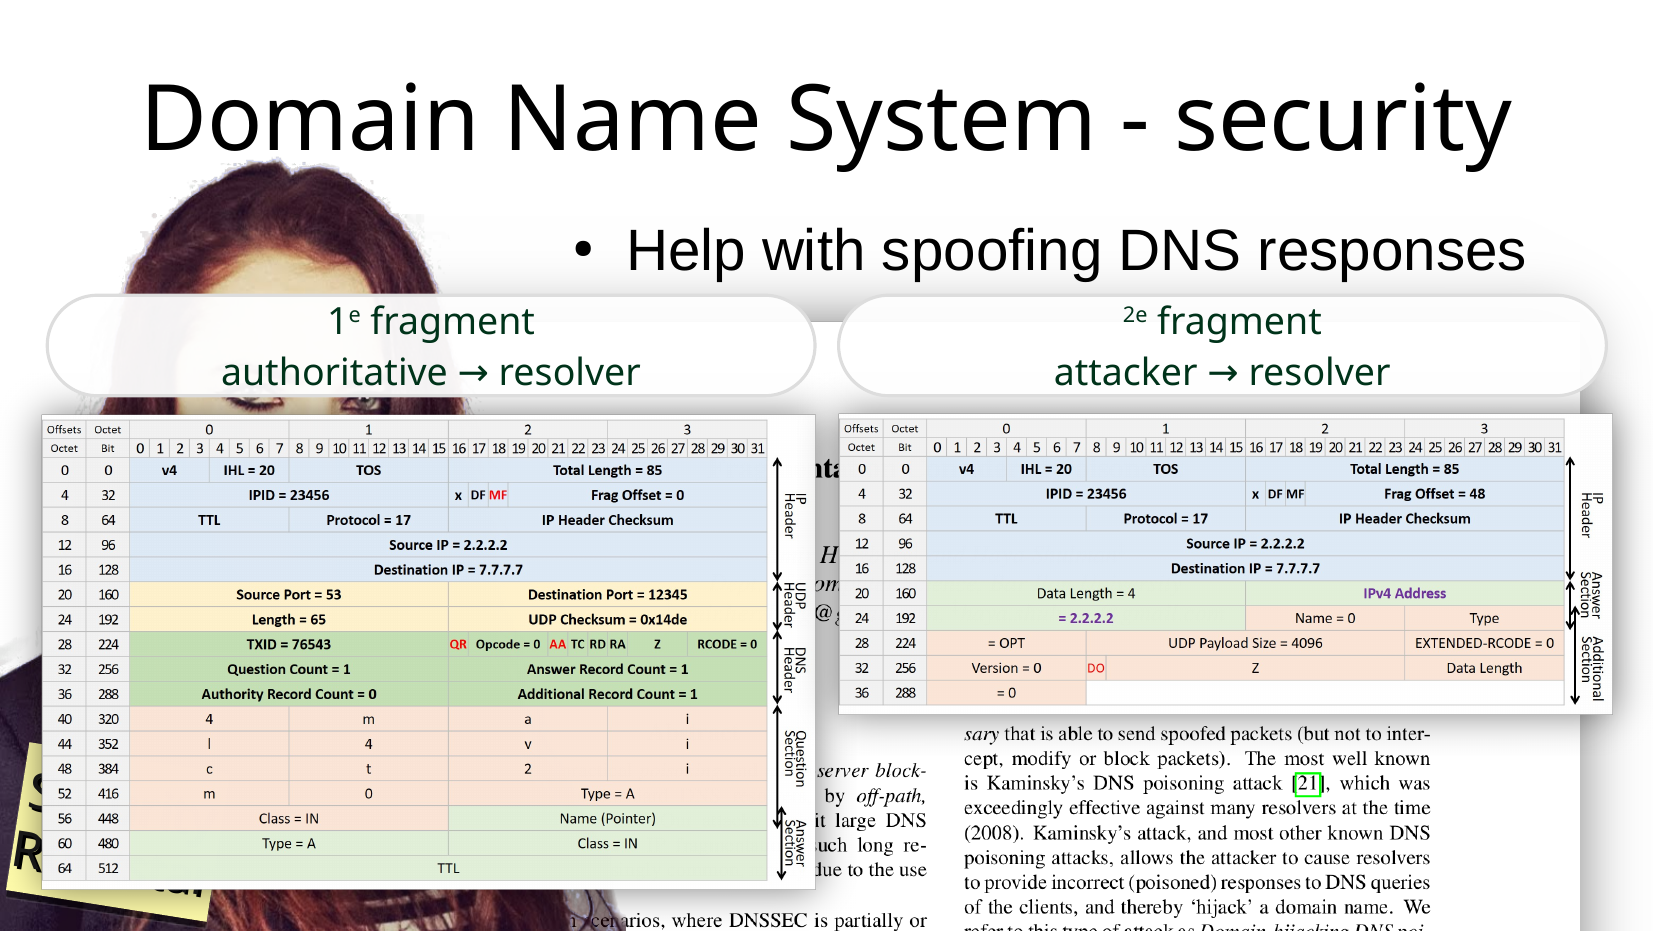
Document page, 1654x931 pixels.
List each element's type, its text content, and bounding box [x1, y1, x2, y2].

text_box 2e fragment attacker → resolver [838, 295, 1607, 396]
picture [0, 146, 1654, 931]
text_box 1e fragment authoritative → resolver [47, 295, 816, 396]
title Domain Name System - security [82, 37, 1571, 193]
list Help with spoofing DNS responses [626, 217, 1630, 372]
